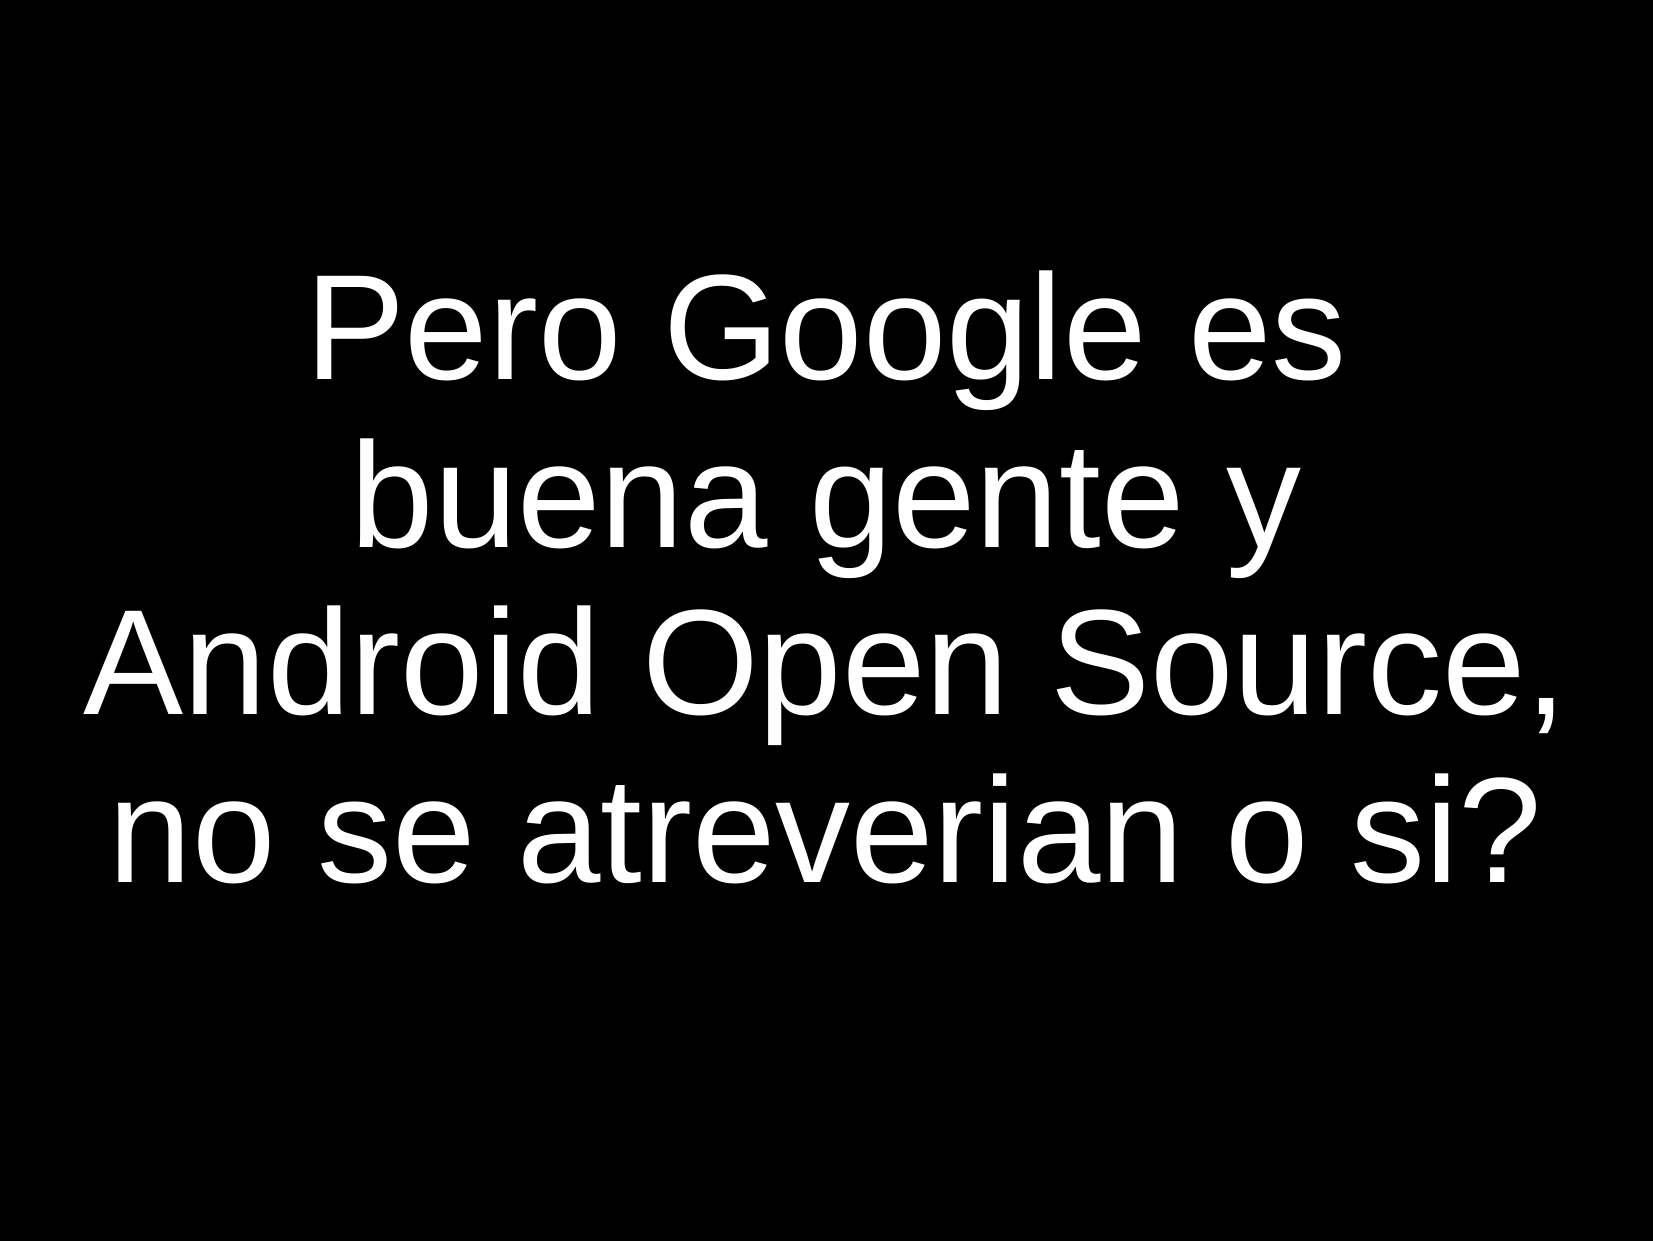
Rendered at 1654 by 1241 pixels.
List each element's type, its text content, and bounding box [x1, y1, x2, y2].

title Pero Google es buena gente y Android Open Source, no se atreverian o si? [82, 242, 1571, 916]
